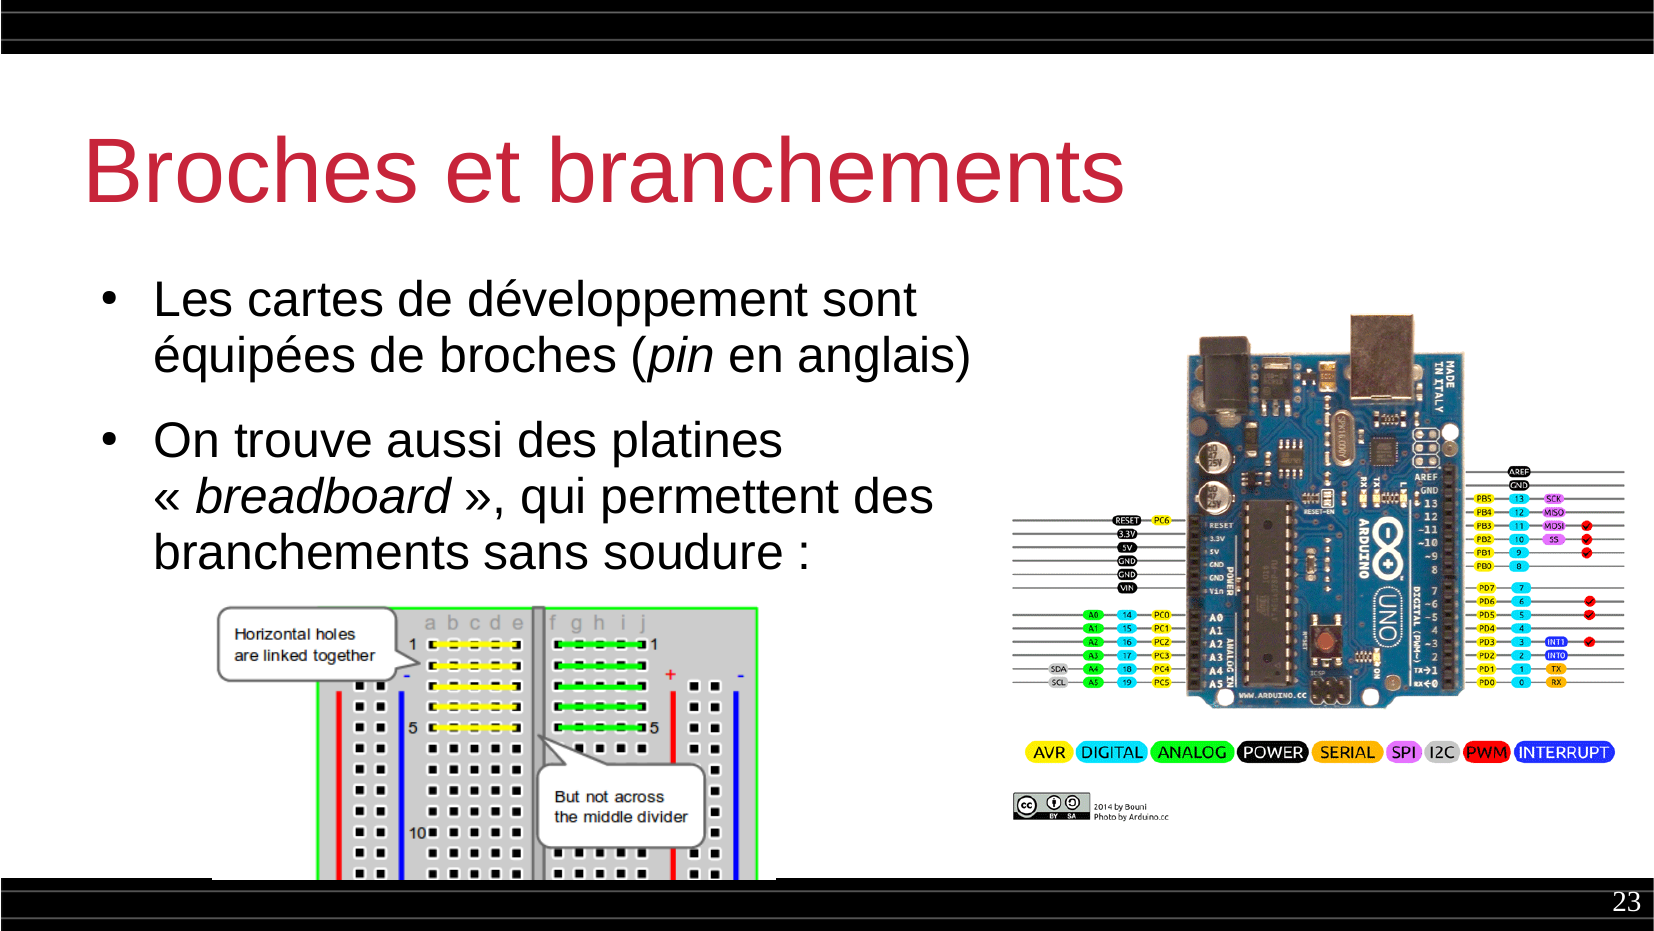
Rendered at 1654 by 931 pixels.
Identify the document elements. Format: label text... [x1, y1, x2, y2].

list Les cartes de développement sont équipées de broches (pin en anglais) On trouve aussi des platines « breadboard », qui permettent des branchements sans soudure : [82, 271, 1063, 758]
picture [1010, 307, 1625, 827]
picture [1, 0, 1654, 54]
picture [1, 601, 1654, 931]
title Broches et branchements [82, 92, 1571, 249]
